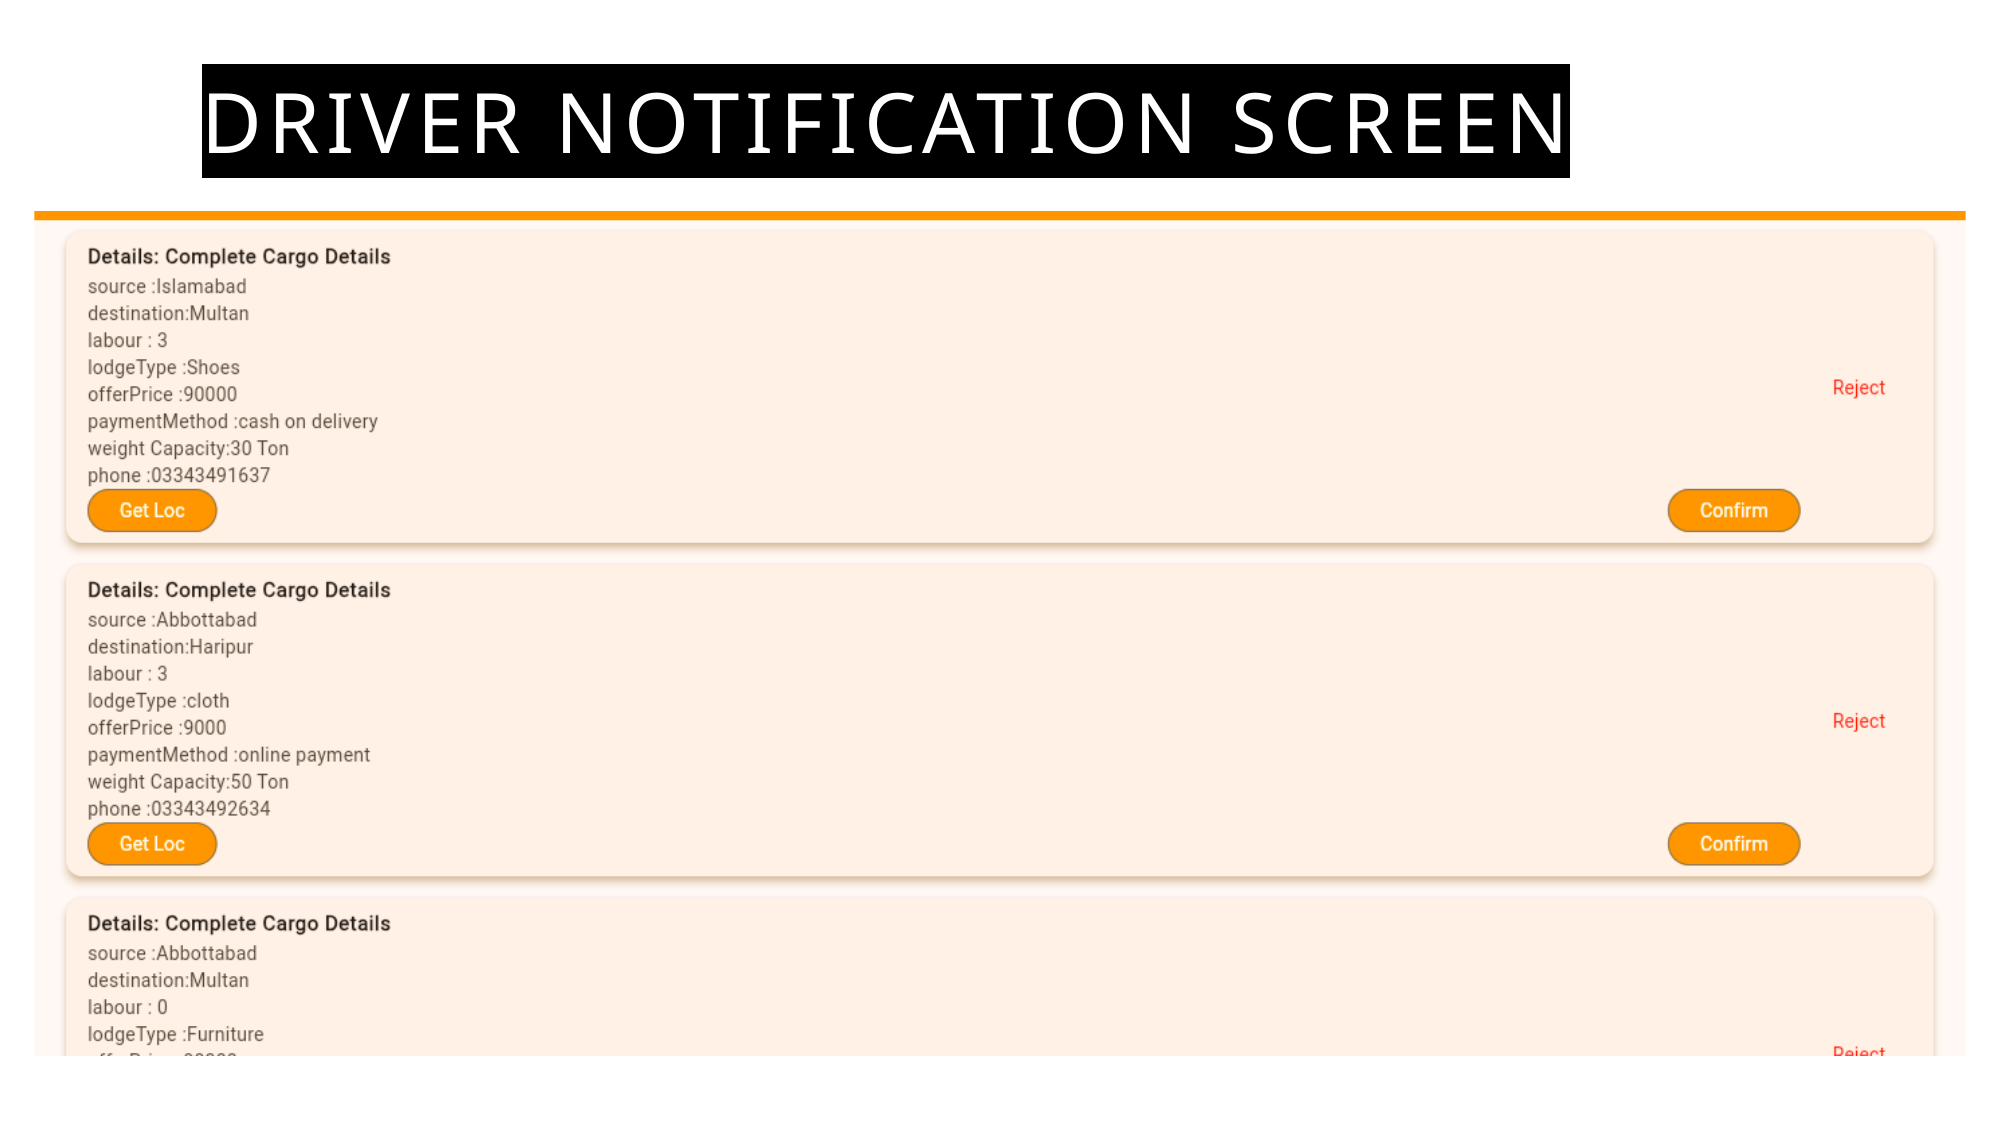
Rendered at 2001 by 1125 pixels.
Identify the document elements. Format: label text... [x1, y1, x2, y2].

picture [34, 211, 1966, 1056]
title Driver Notification Screen [43, 0, 1729, 178]
